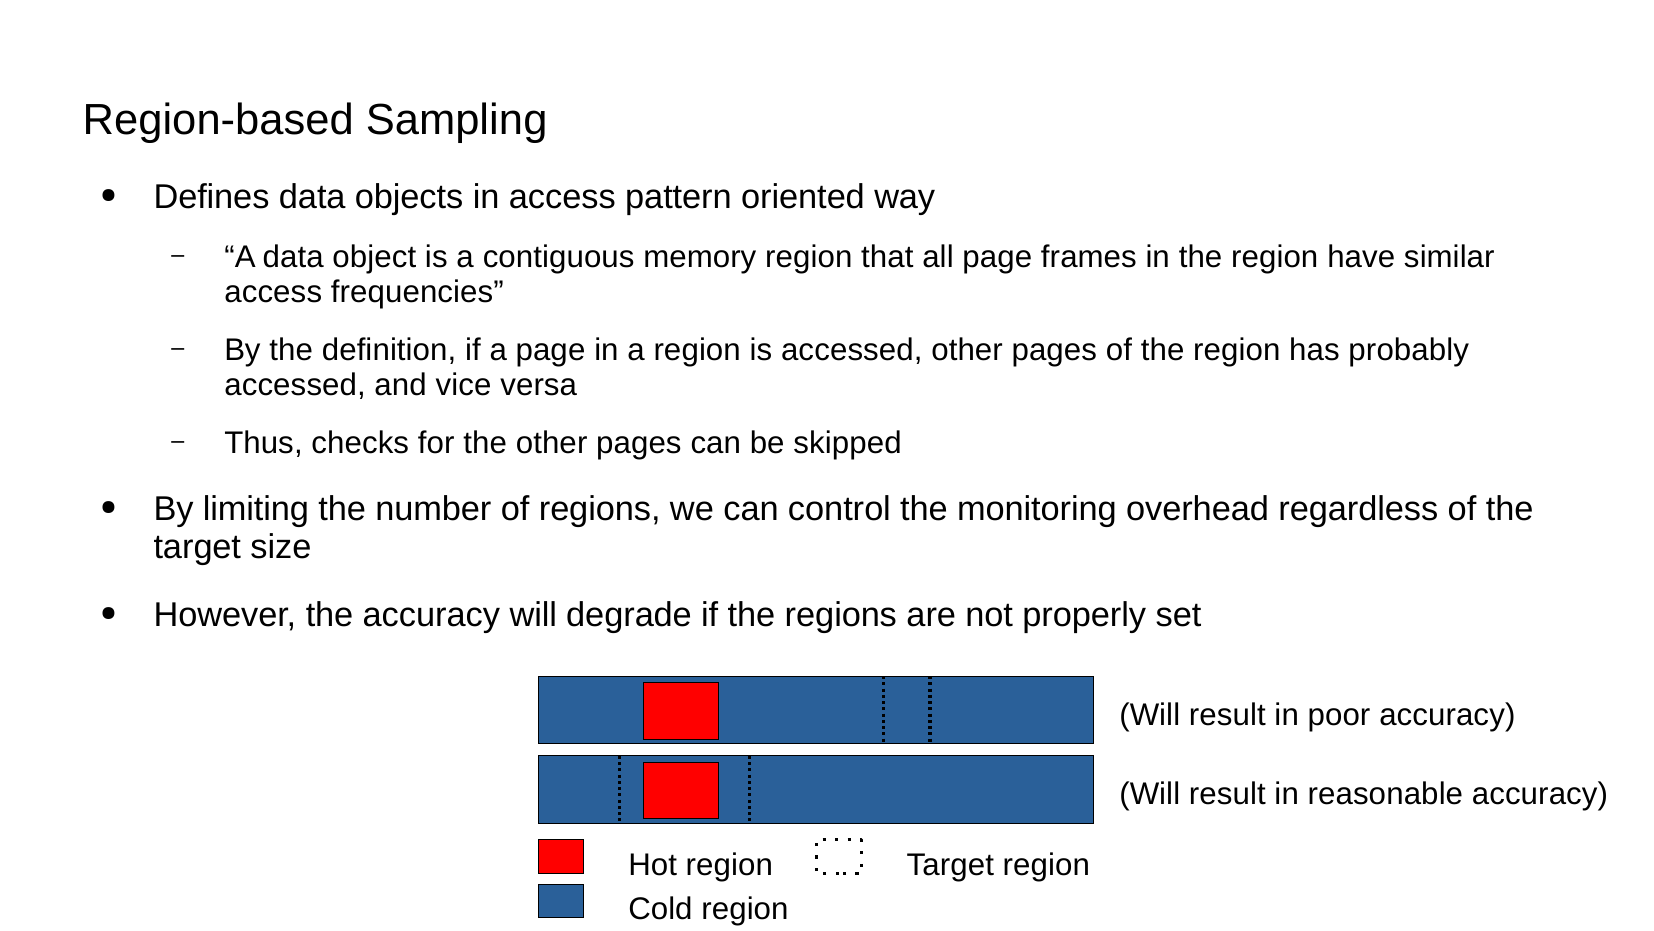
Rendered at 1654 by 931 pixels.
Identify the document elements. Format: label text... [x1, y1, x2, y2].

text_box (Will result in reasonable accuracy) [1104, 769, 1636, 833]
text_box [538, 884, 584, 918]
text_box Hot region [613, 839, 809, 884]
text_box Cold region [613, 884, 839, 931]
text_box [816, 839, 862, 874]
text_box Target region [891, 840, 1117, 898]
text_box [538, 755, 1094, 824]
text_box [538, 676, 1094, 744]
text_box [538, 839, 584, 874]
text_box (Will result in poor accuracy) [1104, 689, 1591, 740]
list Defines data objects in access pattern oriented way “A data object is a contiguous memory region that all page frames in the region have similar access frequencies” By the definition, if a page in a region is accessed, other pages of the region has probably accessed, and vice versa Thus, checks for the other pages can be skipped By limiting the number of regions, we can control the monitoring overhead regardless of the target size However, the accuracy will degrade if the regions are not properly set [82, 177, 1571, 833]
title Region-based Sampling [82, 81, 1571, 157]
